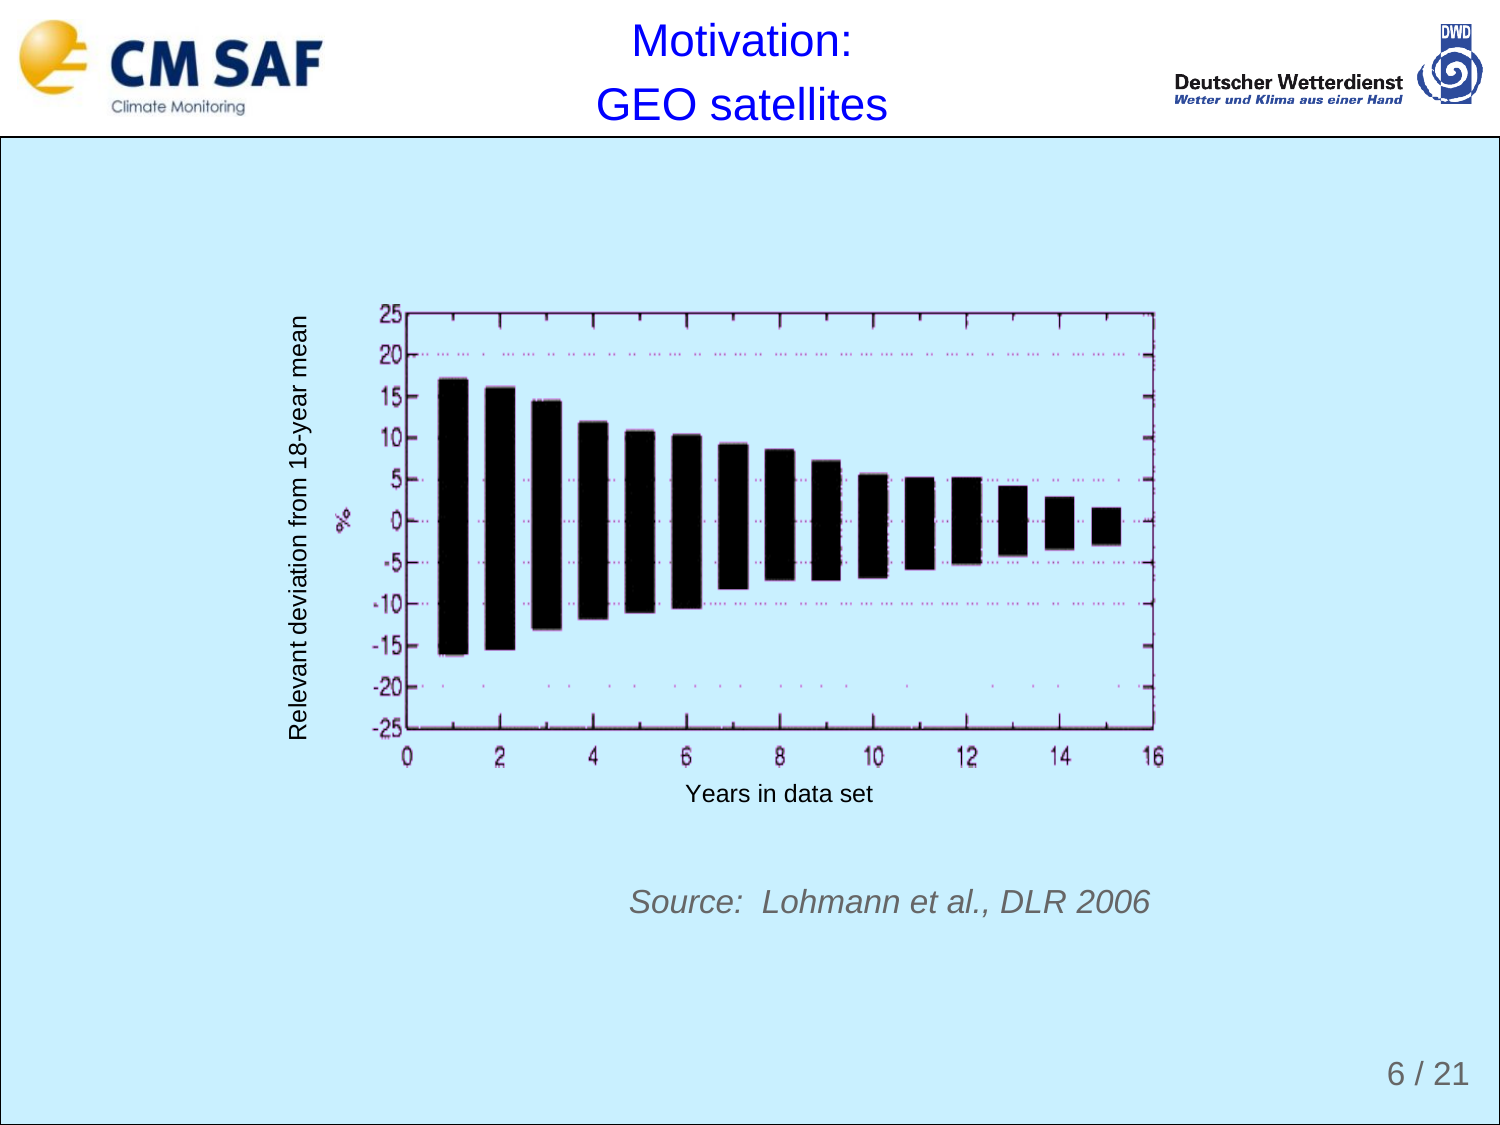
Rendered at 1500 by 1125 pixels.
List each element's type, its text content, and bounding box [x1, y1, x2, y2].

text_box Relevant deviation from 18-year mean [254, 295, 319, 756]
text_box Motivation: GEO satellites [313, 1, 1172, 80]
picture [17, 19, 325, 117]
picture [1175, 24, 1483, 104]
picture [335, 304, 1165, 768]
text_box Years in data set [389, 750, 1170, 815]
text_box Source: Lohmann et al., DLR 2006 [614, 863, 1166, 934]
